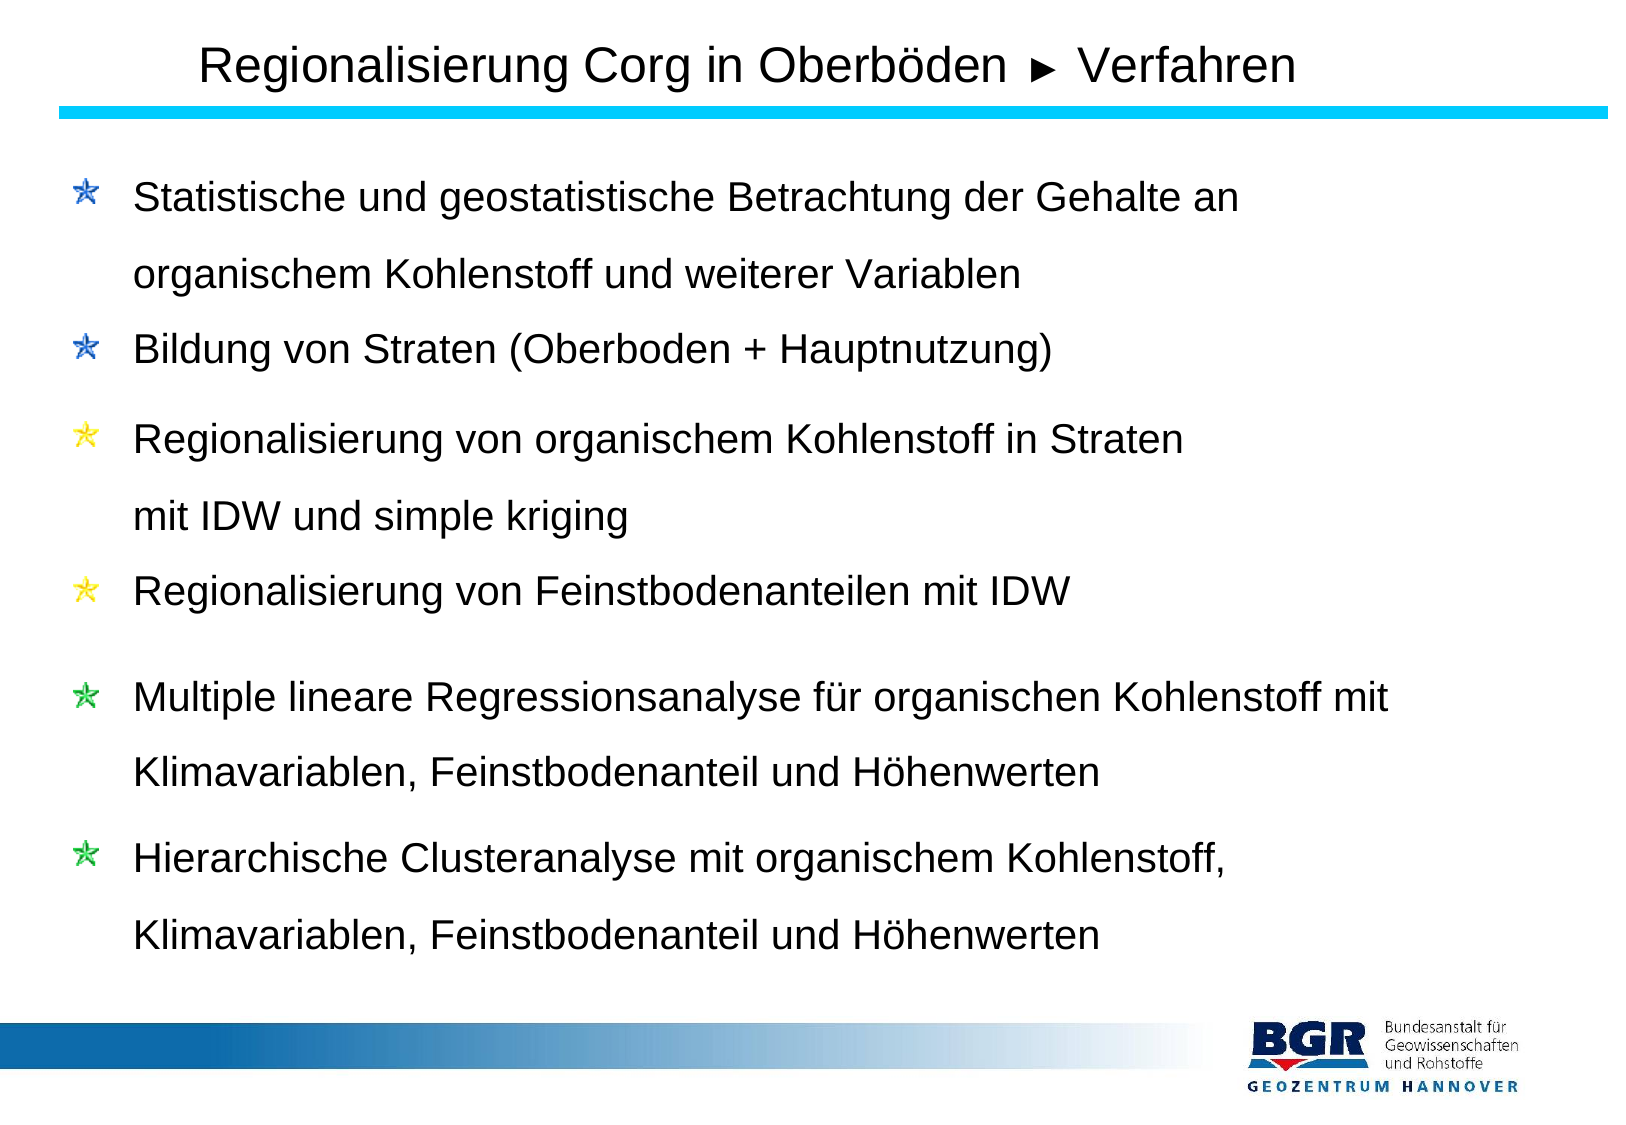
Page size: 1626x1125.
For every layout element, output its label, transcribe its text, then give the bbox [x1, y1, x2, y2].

text_box Regionalisierung Corg in Oberböden ► Verfahren [183, 24, 1313, 100]
text_box Multiple lineare Regressionsanalyse für organischen Kohlenstoff mit Klimavariablen, Feinstbodenanteil und Höhenwerten [59, 637, 1416, 803]
text_box Statistische und geostatistische Betrachtung der Gehalte an organischem Kohlenstoff und weiterer Variablen Bildung von Straten (Oberboden + Hauptnutzung) [59, 124, 1270, 379]
text_box Hierarchische Clusteranalyse mit organischem Kohlenstoff, Klimavariablen, Feinstbodenanteil und Höhenwerten [59, 785, 1254, 966]
text_box Regionalisierung von organischem Kohlenstoff in Straten mit IDW und simple kriging Regionalisierung von Feinstbodenanteilen mit IDW [59, 366, 1211, 622]
picture [0, 1016, 1590, 1100]
